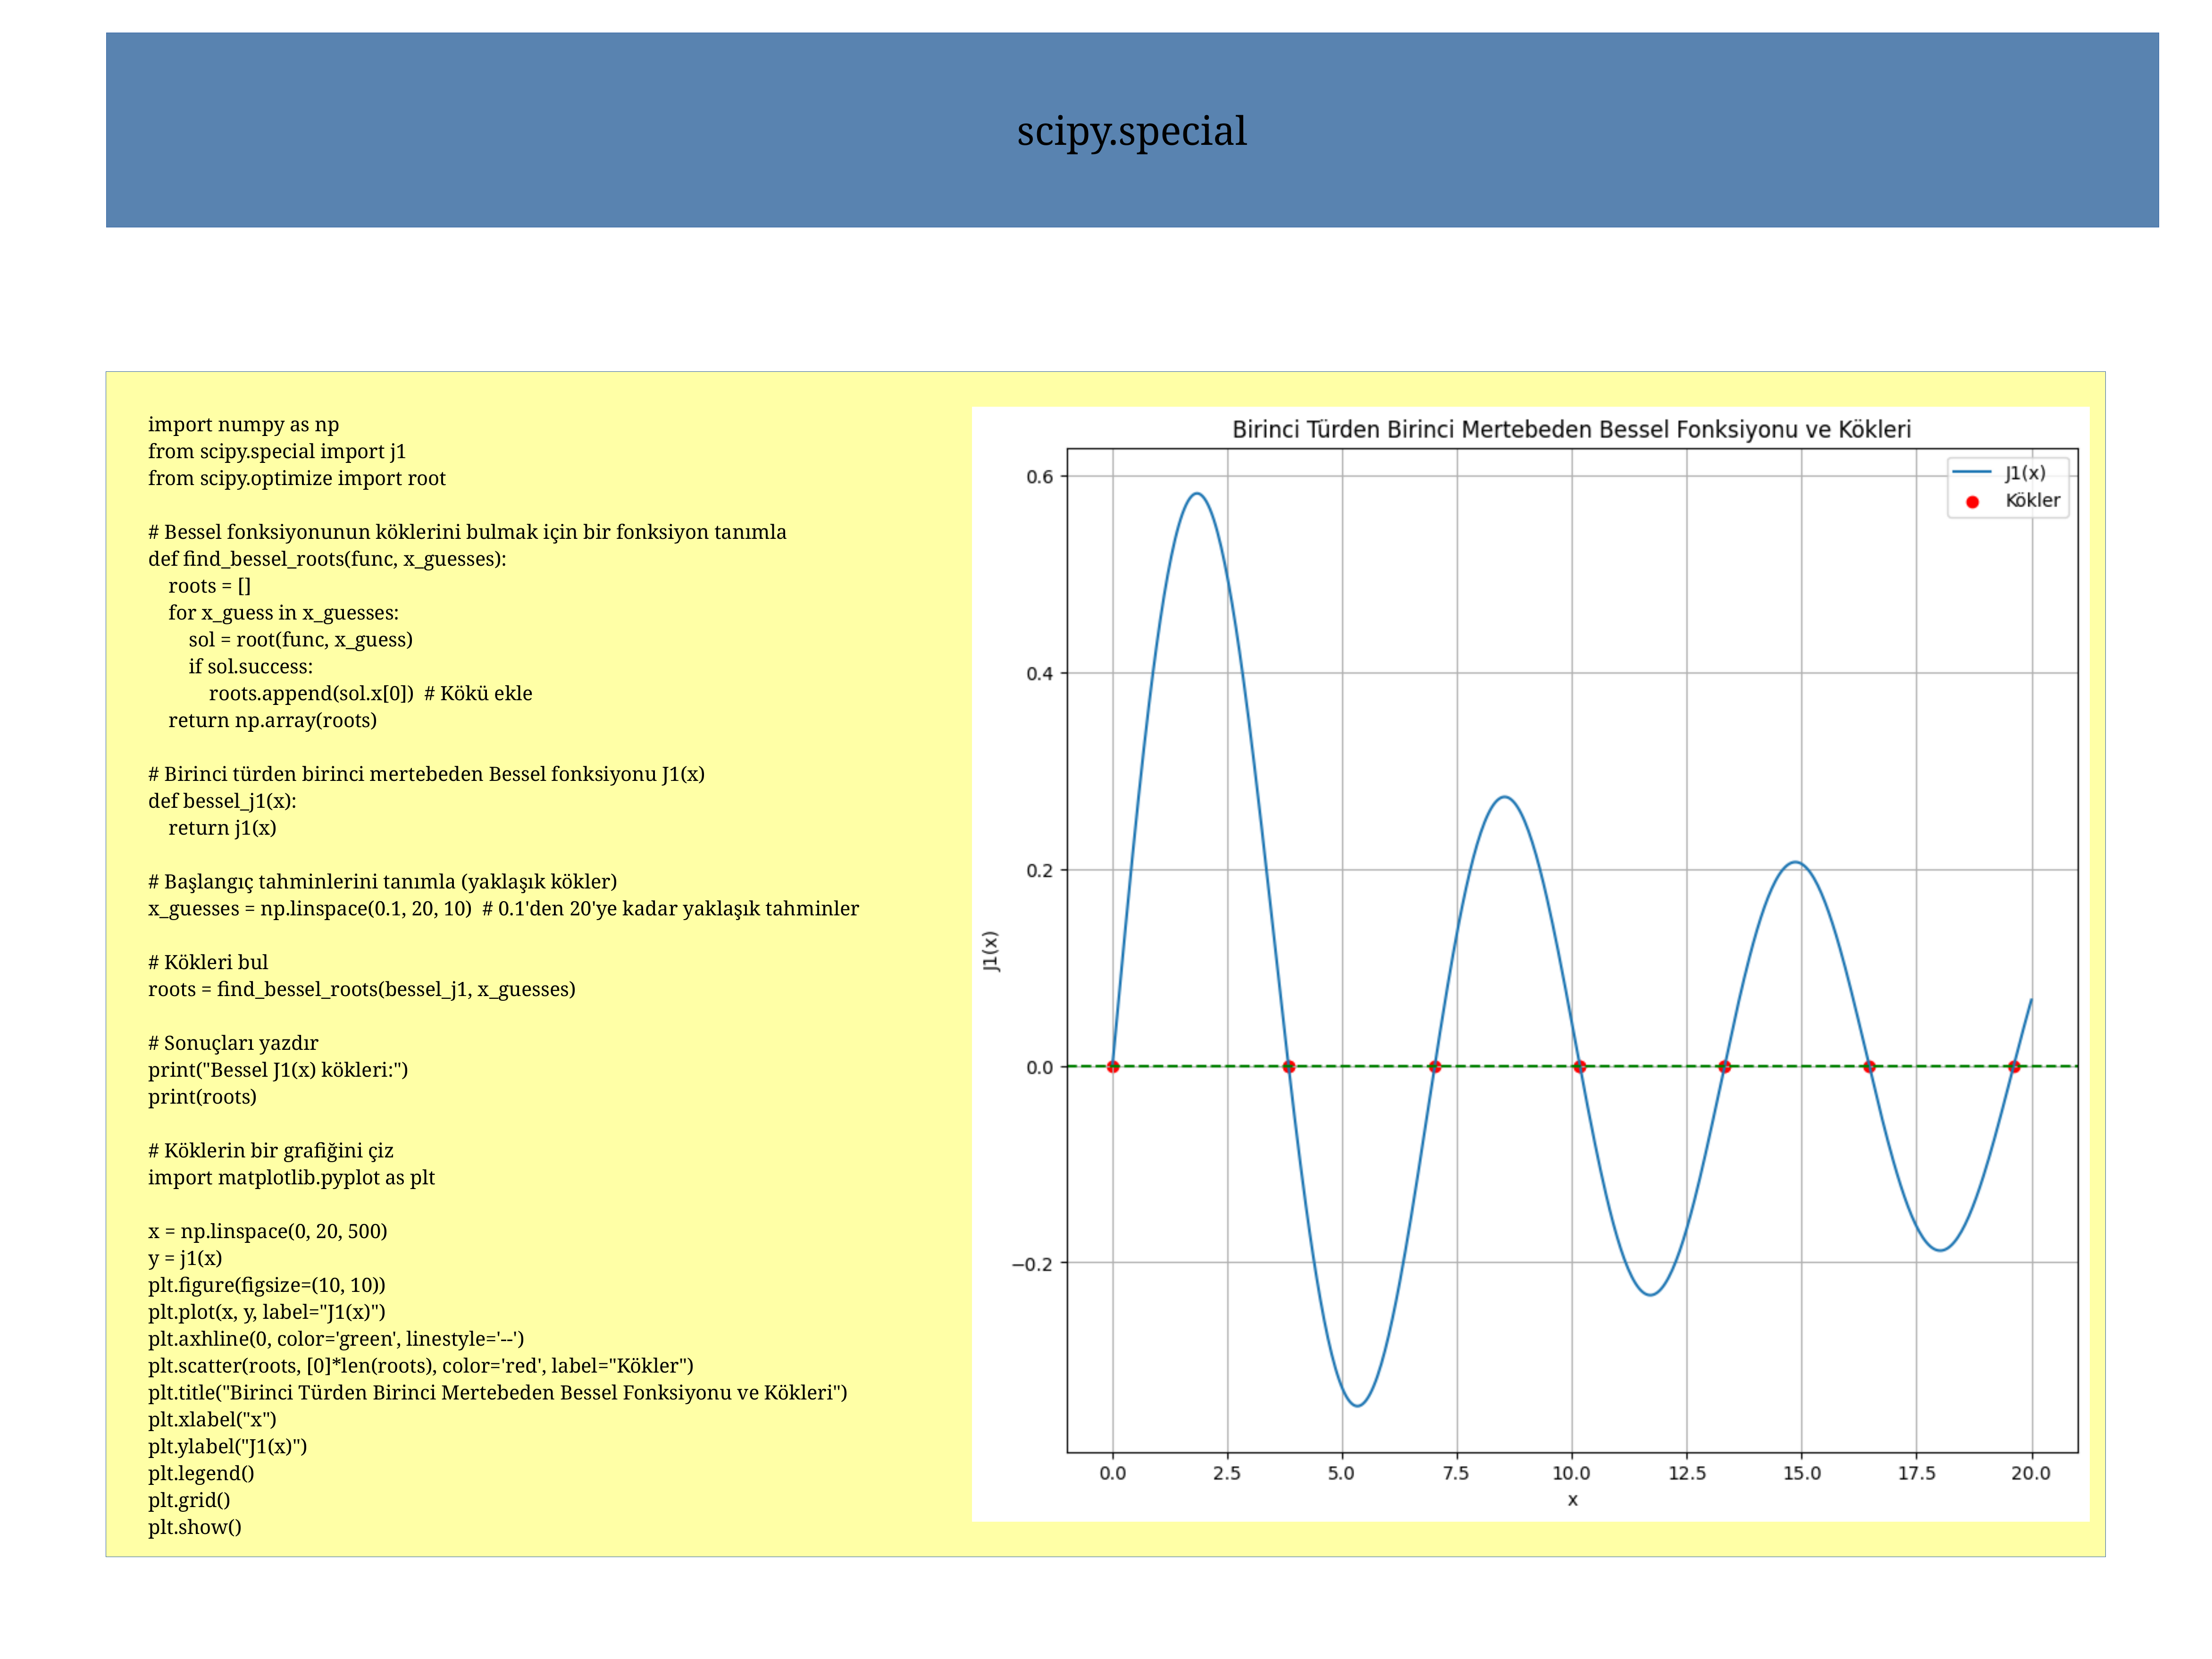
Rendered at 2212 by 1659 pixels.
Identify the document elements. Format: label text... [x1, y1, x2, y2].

text_box [106, 371, 2106, 1557]
text_box scipy.special [106, 33, 2159, 227]
picture [972, 407, 2090, 1522]
text_box import numpy as np from scipy.special import j1 from scipy.optimize import root # Bessel fonksiyonunun köklerini bulmak için bir fonksiyon tanımla def find_bessel_roots(func, x_guesses): roots = [] for x_guess in x_guesses: sol = root(func, x_guess) if sol.success: roots.append(sol.x[0]) # Kökü ekle return np.array(roots) # Birinci türden birinci mertebeden Bessel fonksiyonu J1(x) def bessel_j1(x): return j1(x) # Başlangıç tahminlerini tanımla (yaklaşık kökler) x_guesses = np.linspace(0.1, 20, 10) # 0.1'den 20'ye kadar yaklaşık tahminler # Kökleri bul roots = find_bessel_roots(bessel_j1, x_guesses) # Sonuçları yazdır print("Bessel J1(x) kökleri:") print(roots) # Köklerin bir grafiğini çiz import matplotlib.pyplot as plt x = np.linspace(0, 20, 500) y = j1(x) plt.figure(figsize=(10, 10)) plt.plot(x, y, label="J1(x)") plt.axhline(0, color='green', linestyle='--') plt.scatter(roots, [0]*len(roots), color='red', label="Kökler") plt.title("Birinci Türden Birinci Mertebeden Bessel Fonksiyonu ve Kökleri") plt.xlabel("x") plt.ylabel("J1(x)") plt.legend() plt.grid() plt.show() [142, 407, 2053, 1543]
